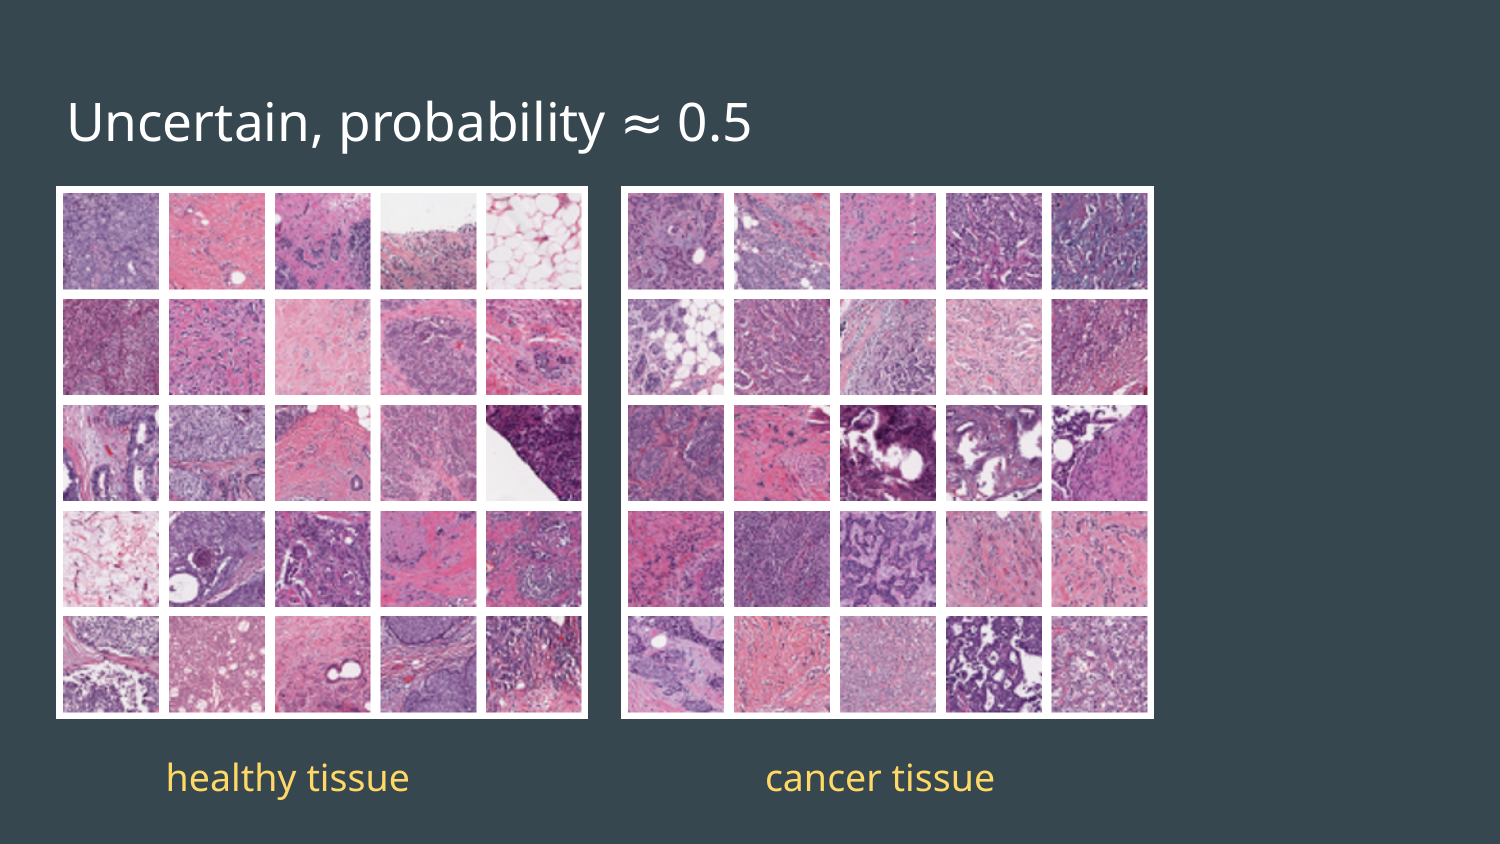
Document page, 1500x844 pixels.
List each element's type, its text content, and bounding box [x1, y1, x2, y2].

picture [621, 186, 1154, 719]
text_box healthy tissue [150, 732, 426, 815]
title Uncertain, probability ≈ 0.5 [51, 72, 1449, 167]
text_box cancer tissue [749, 732, 1025, 815]
picture [56, 186, 588, 719]
